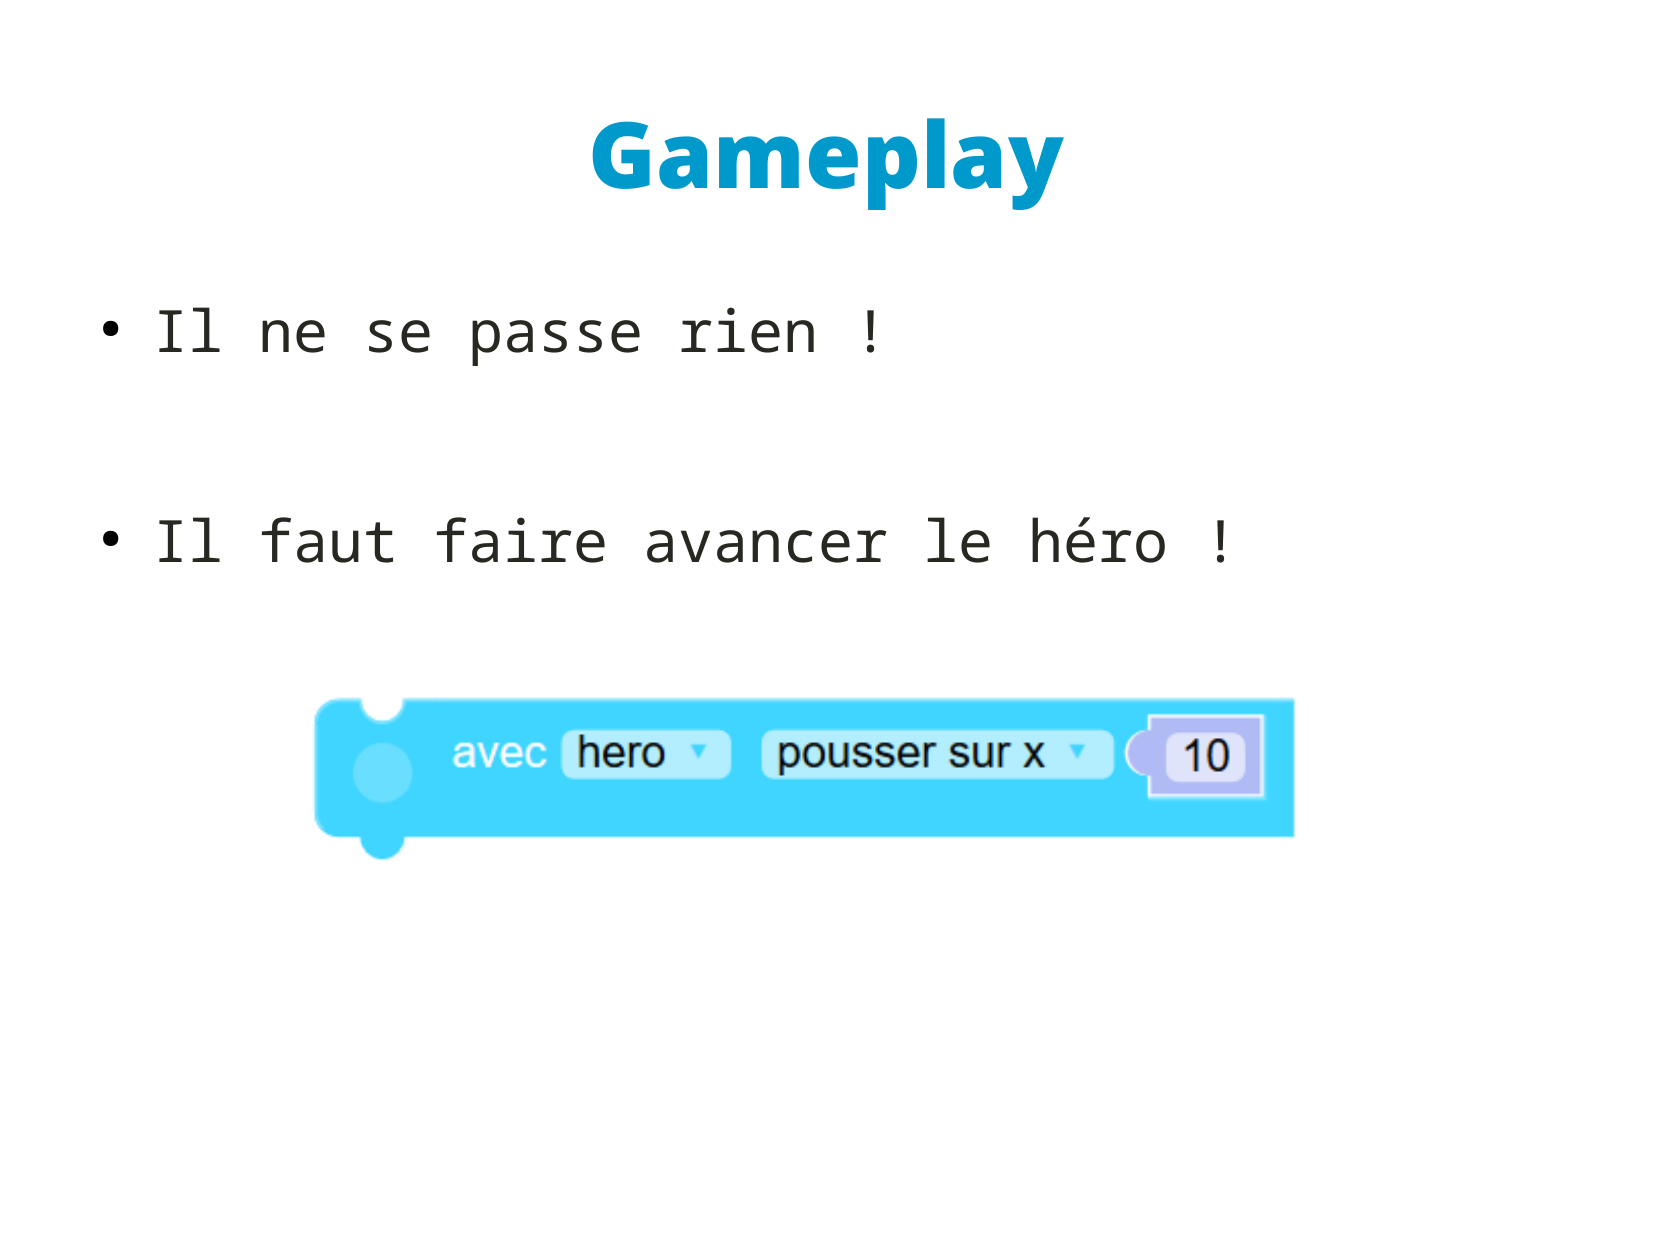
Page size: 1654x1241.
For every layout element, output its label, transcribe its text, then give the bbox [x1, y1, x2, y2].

title Gameplay [82, 49, 1571, 257]
picture [307, 684, 1307, 875]
list Il ne se passe rien ! Il faut faire avancer le héro ! [82, 290, 1571, 1010]
